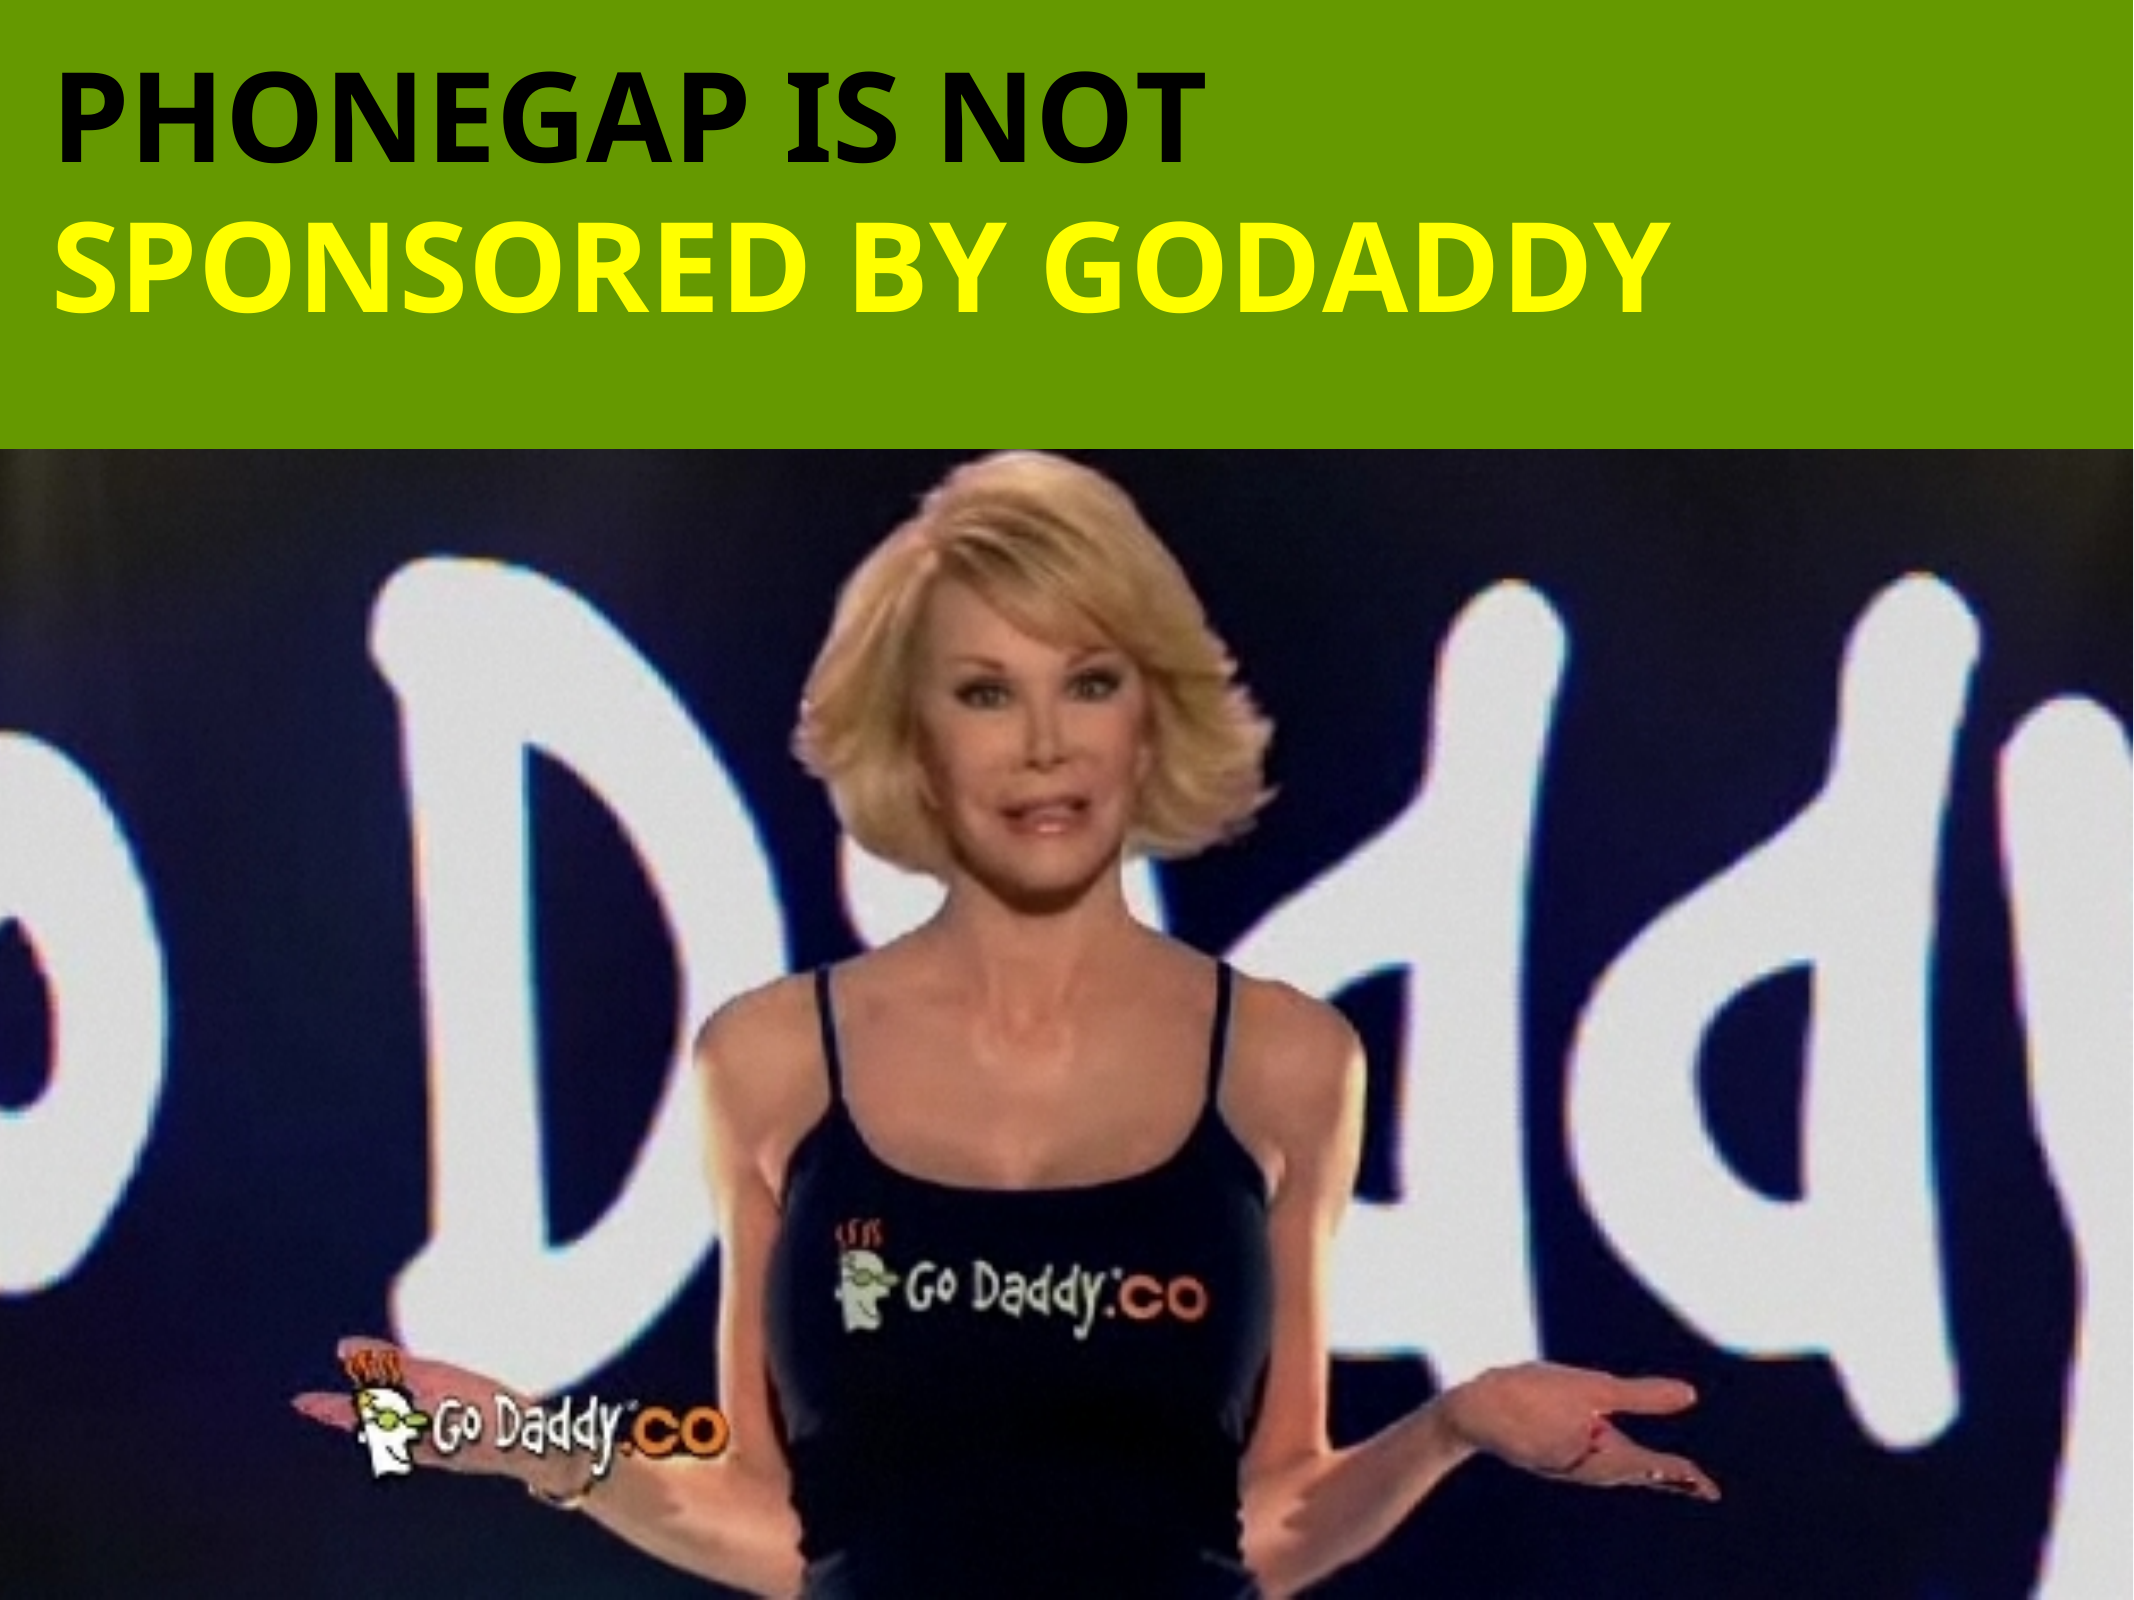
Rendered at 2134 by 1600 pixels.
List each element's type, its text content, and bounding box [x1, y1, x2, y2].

text_box PHONEGAP IS NOT SPONSORED BY GODADDY [41, 37, 2063, 413]
picture [0, 449, 2134, 1600]
